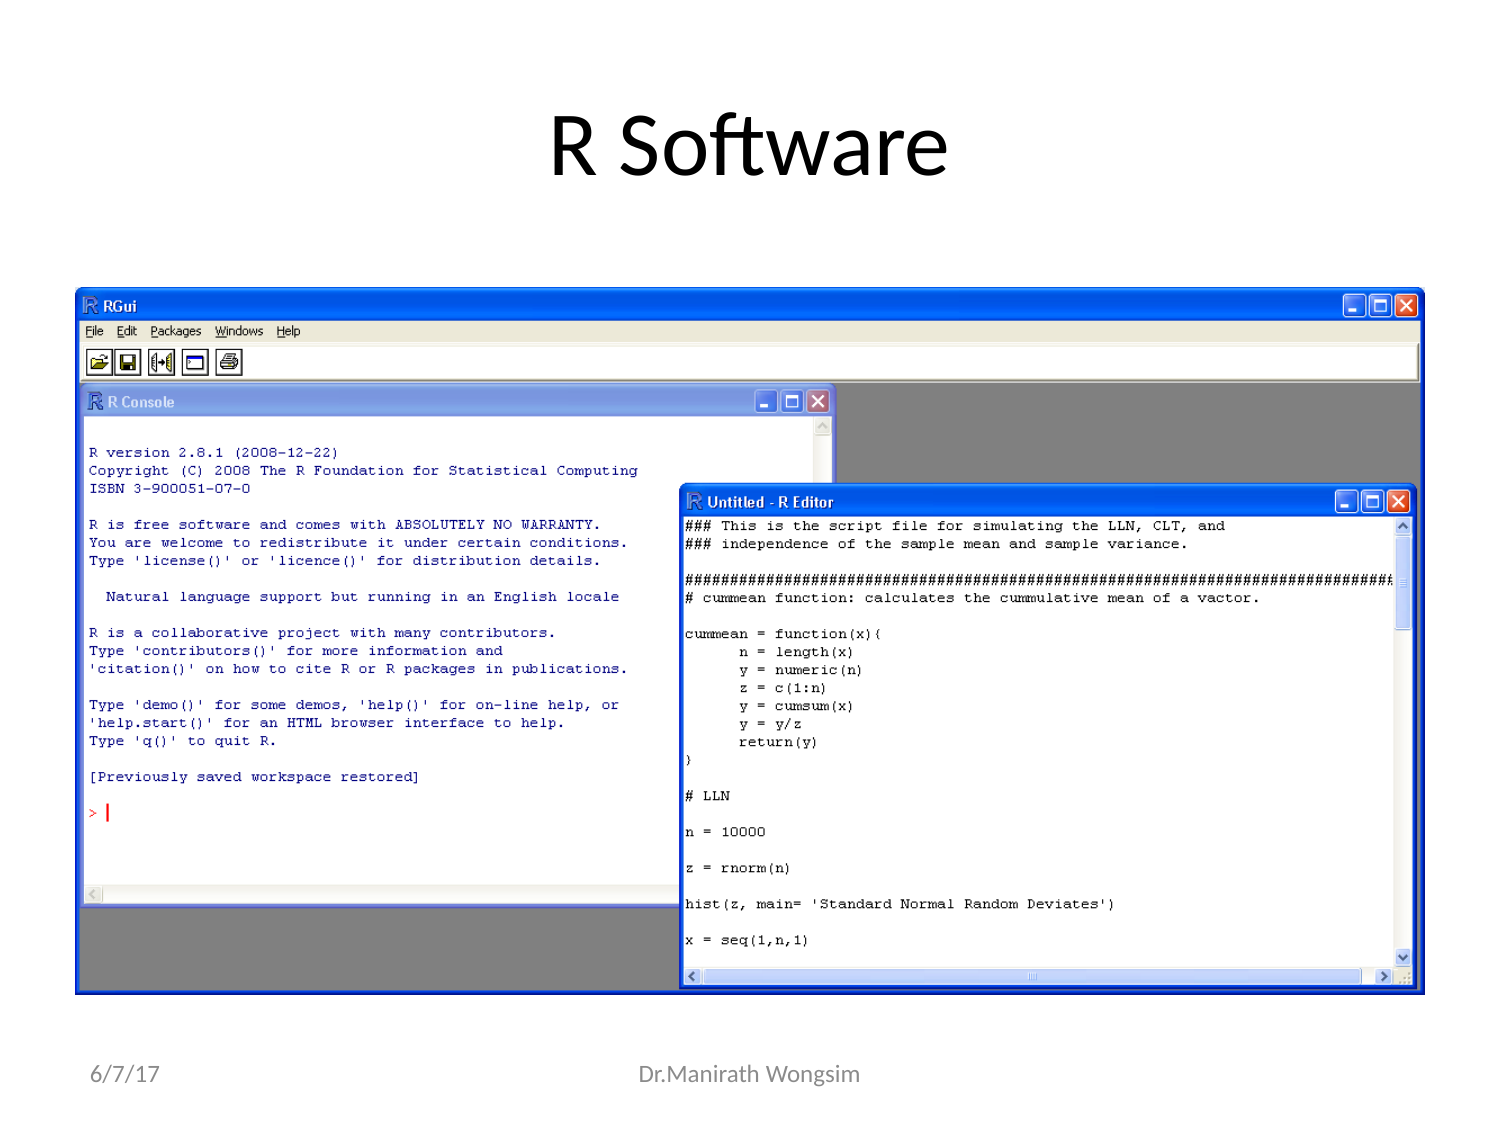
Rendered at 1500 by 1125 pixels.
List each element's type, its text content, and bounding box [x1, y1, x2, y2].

picture [75, 287, 1425, 995]
text_box R Software [75, 45, 1425, 233]
text_box Dr.Manirath Wongsim [512, 1042, 988, 1103]
text_box 6/7/17 [74, 1042, 425, 1103]
